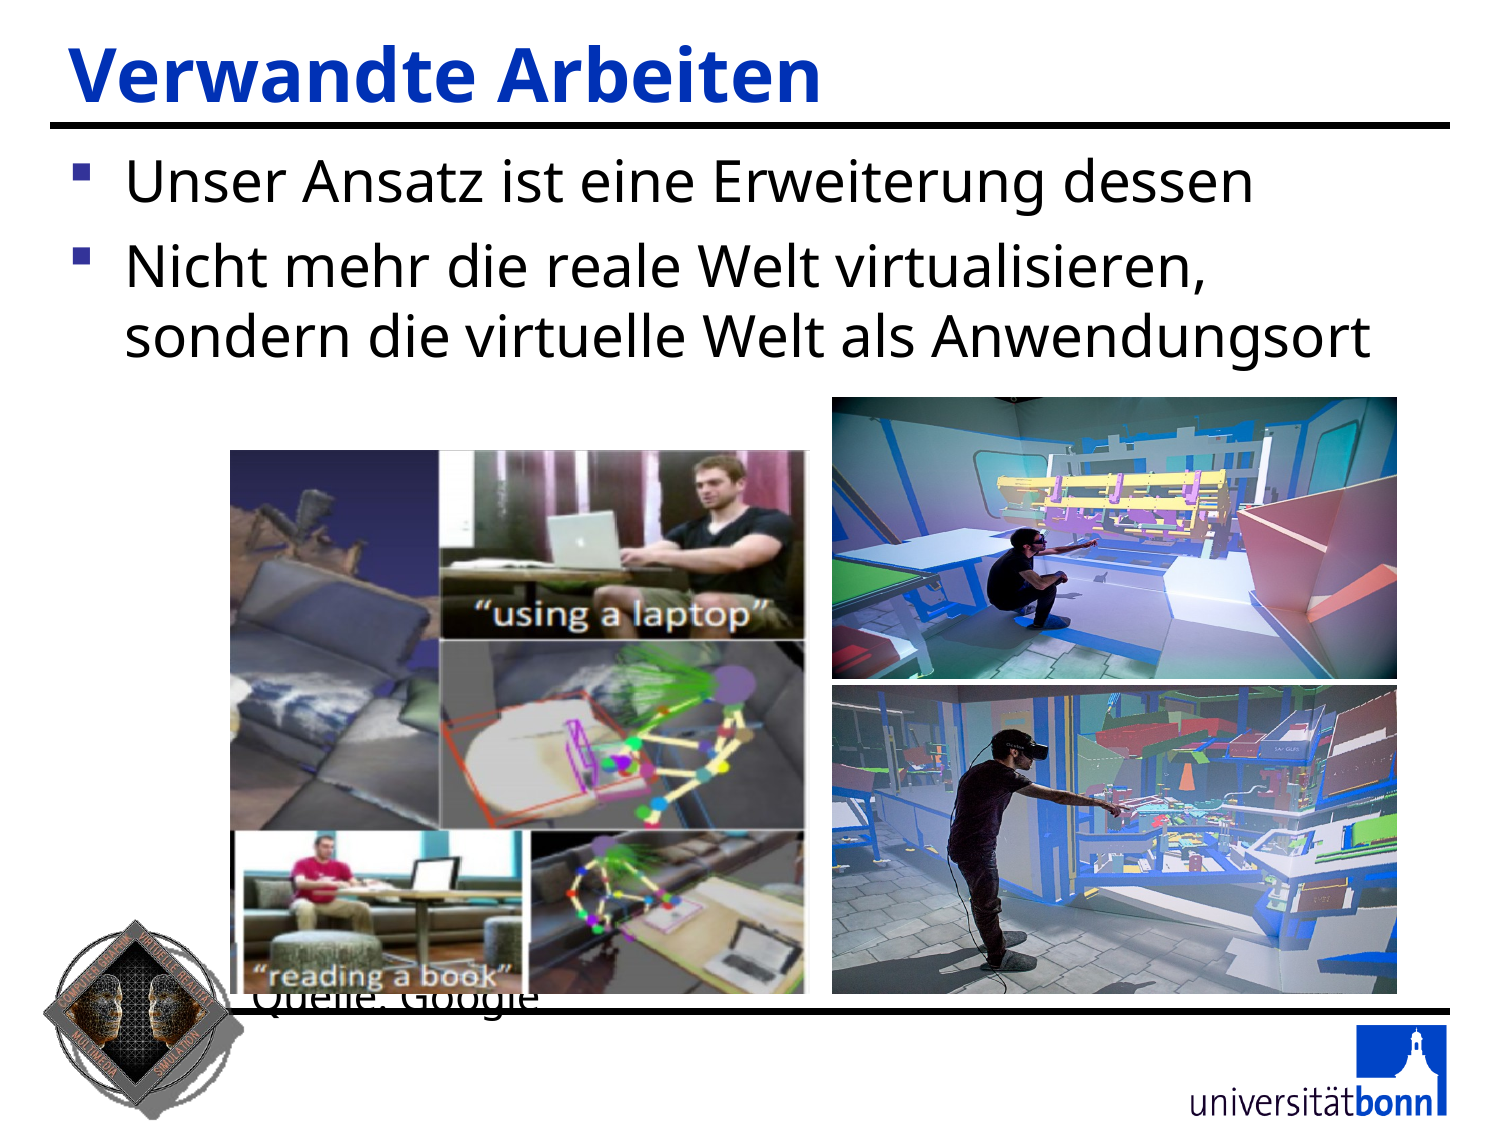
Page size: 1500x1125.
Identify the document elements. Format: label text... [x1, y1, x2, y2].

picture [230, 450, 810, 994]
title Verwandte Arbeiten [53, 18, 1447, 126]
picture [1387, 397, 1397, 406]
picture [41, 917, 53, 1106]
list Unser Ansatz ist eine Erweiterung dessen Nicht mehr die reale Welt virtualisieren, sondern die virtuelle Welt als Anwendungsort Quelle: Google [53, 137, 1424, 1106]
picture [832, 685, 1397, 994]
picture [832, 397, 1397, 680]
picture [1189, 1023, 1448, 1117]
